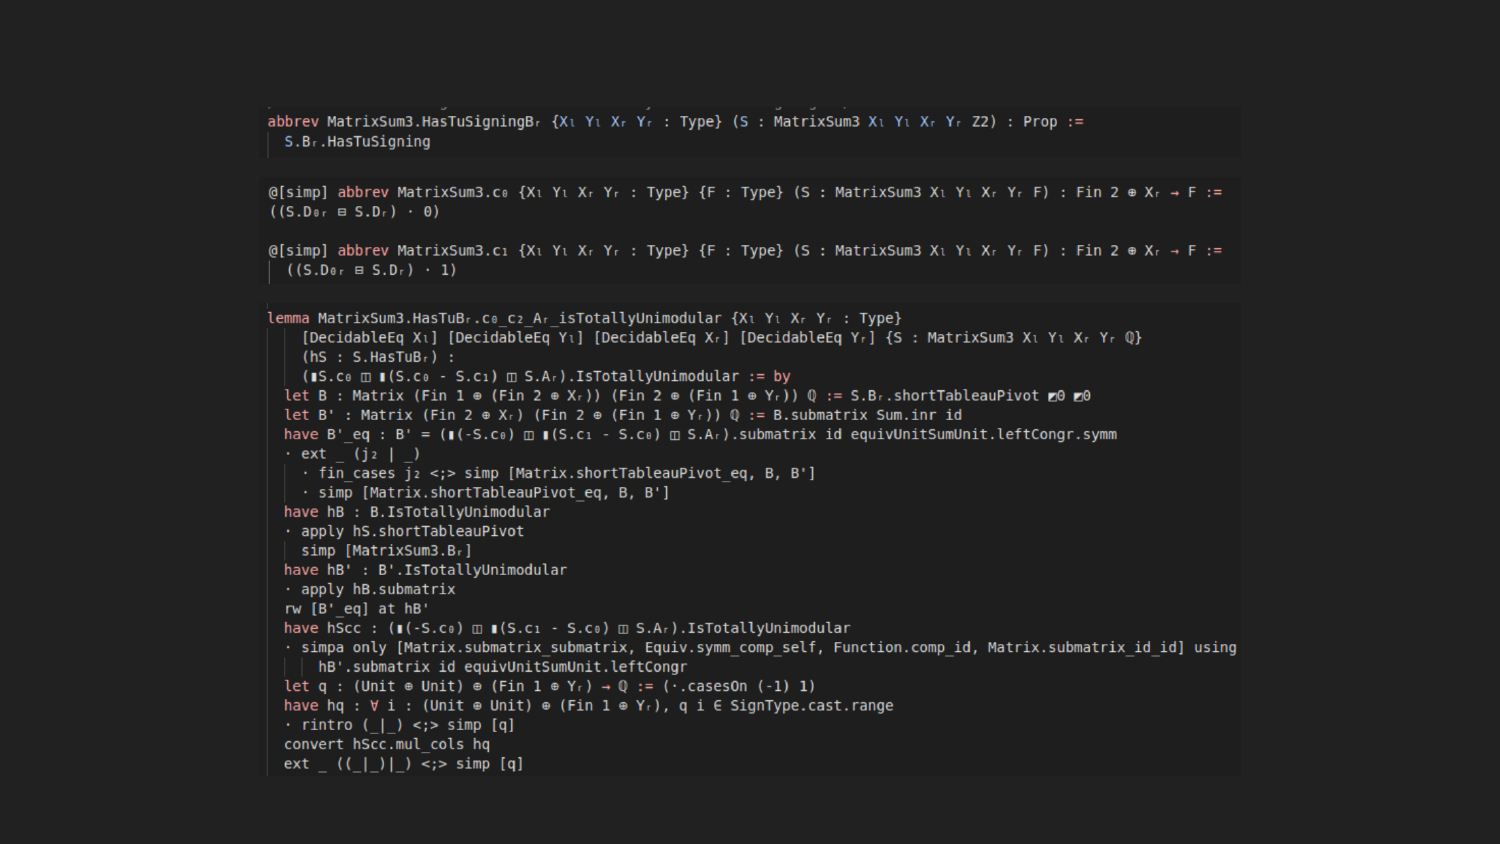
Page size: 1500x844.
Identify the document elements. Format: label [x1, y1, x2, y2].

picture [259, 107, 1241, 158]
picture [259, 177, 1241, 284]
picture [259, 303, 1241, 776]
